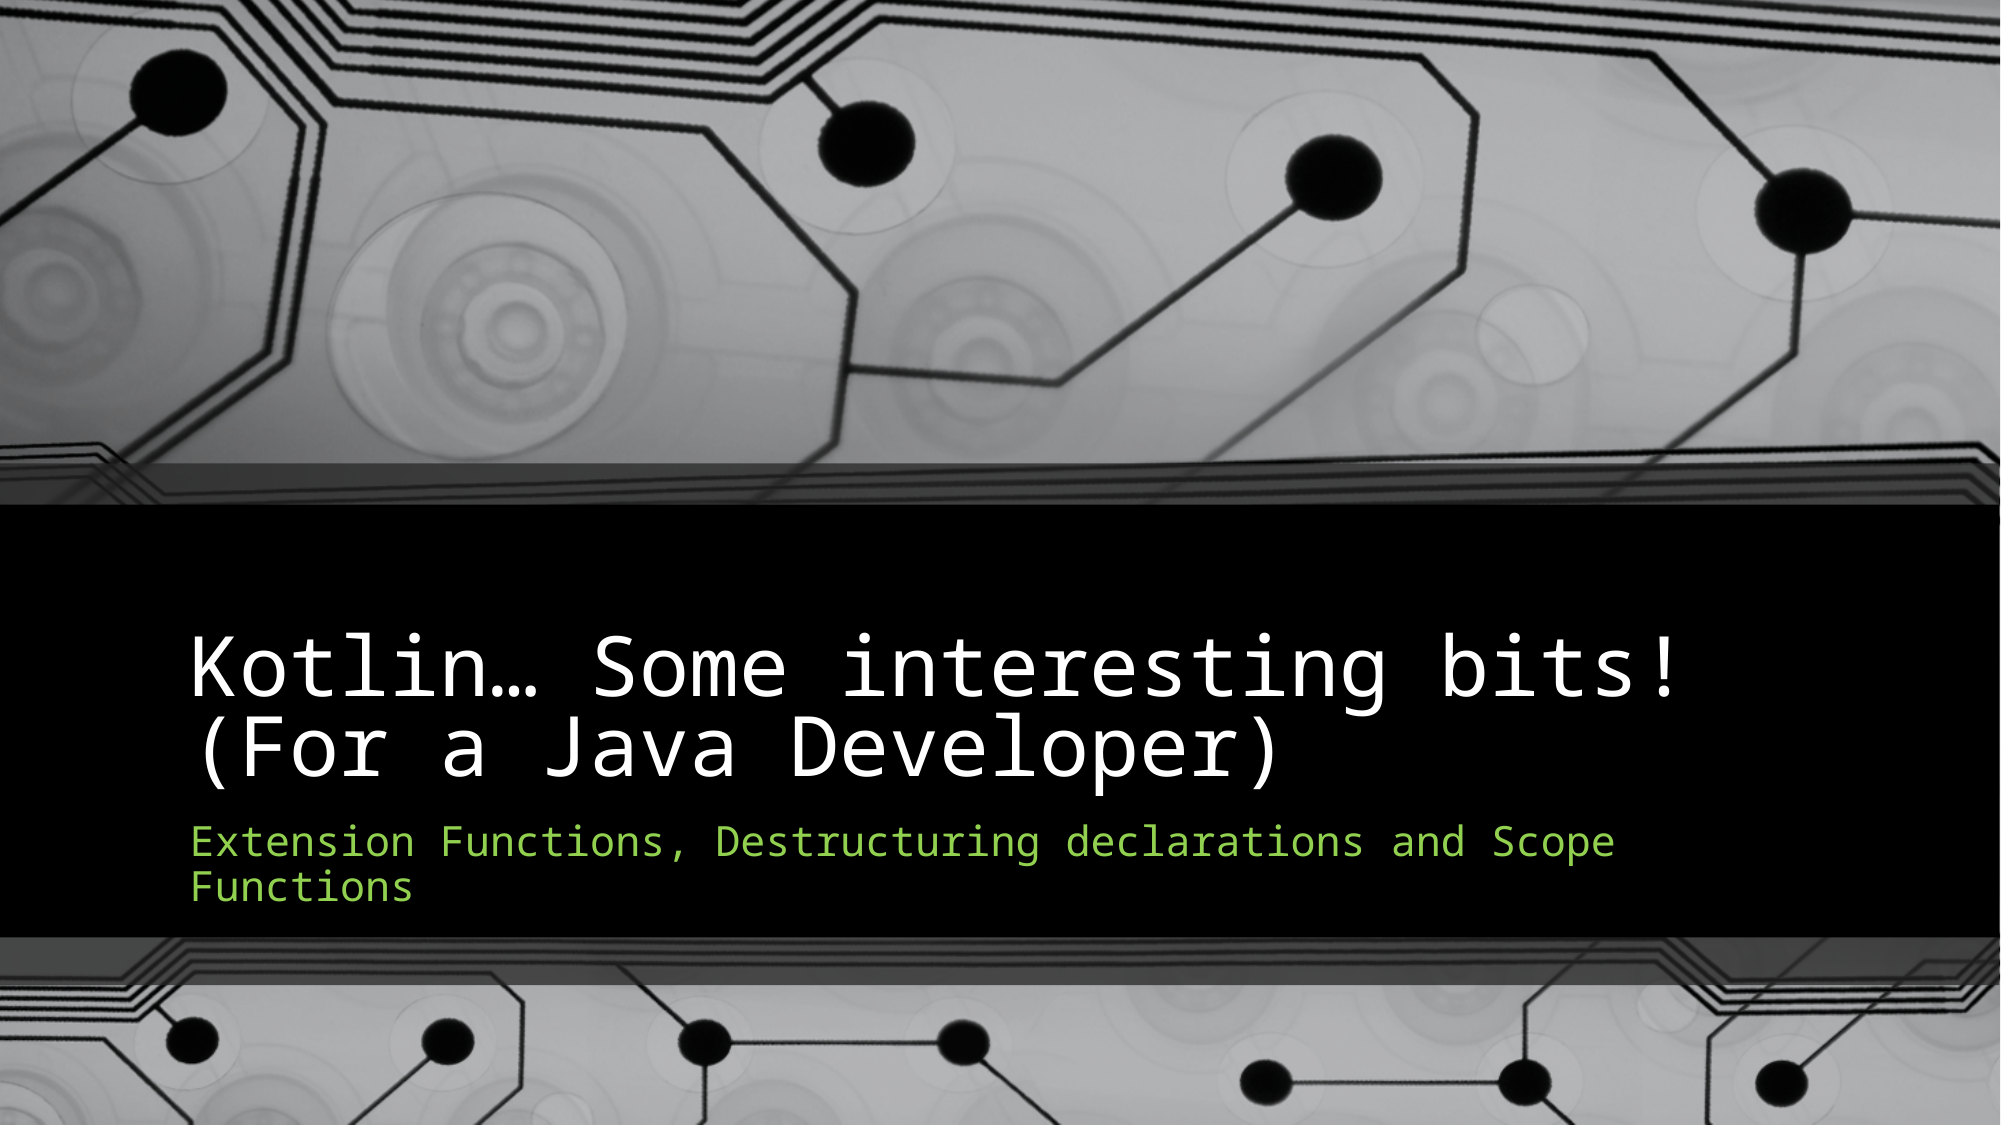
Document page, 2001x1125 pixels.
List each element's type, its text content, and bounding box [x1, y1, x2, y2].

title Kotlin… Some interesting bits! (For a Java Developer) [174, 519, 1825, 800]
picture [0, 0, 2001, 1125]
subtitle Extension Functions, Destructuring declarations and Scope Functions [174, 812, 1825, 925]
